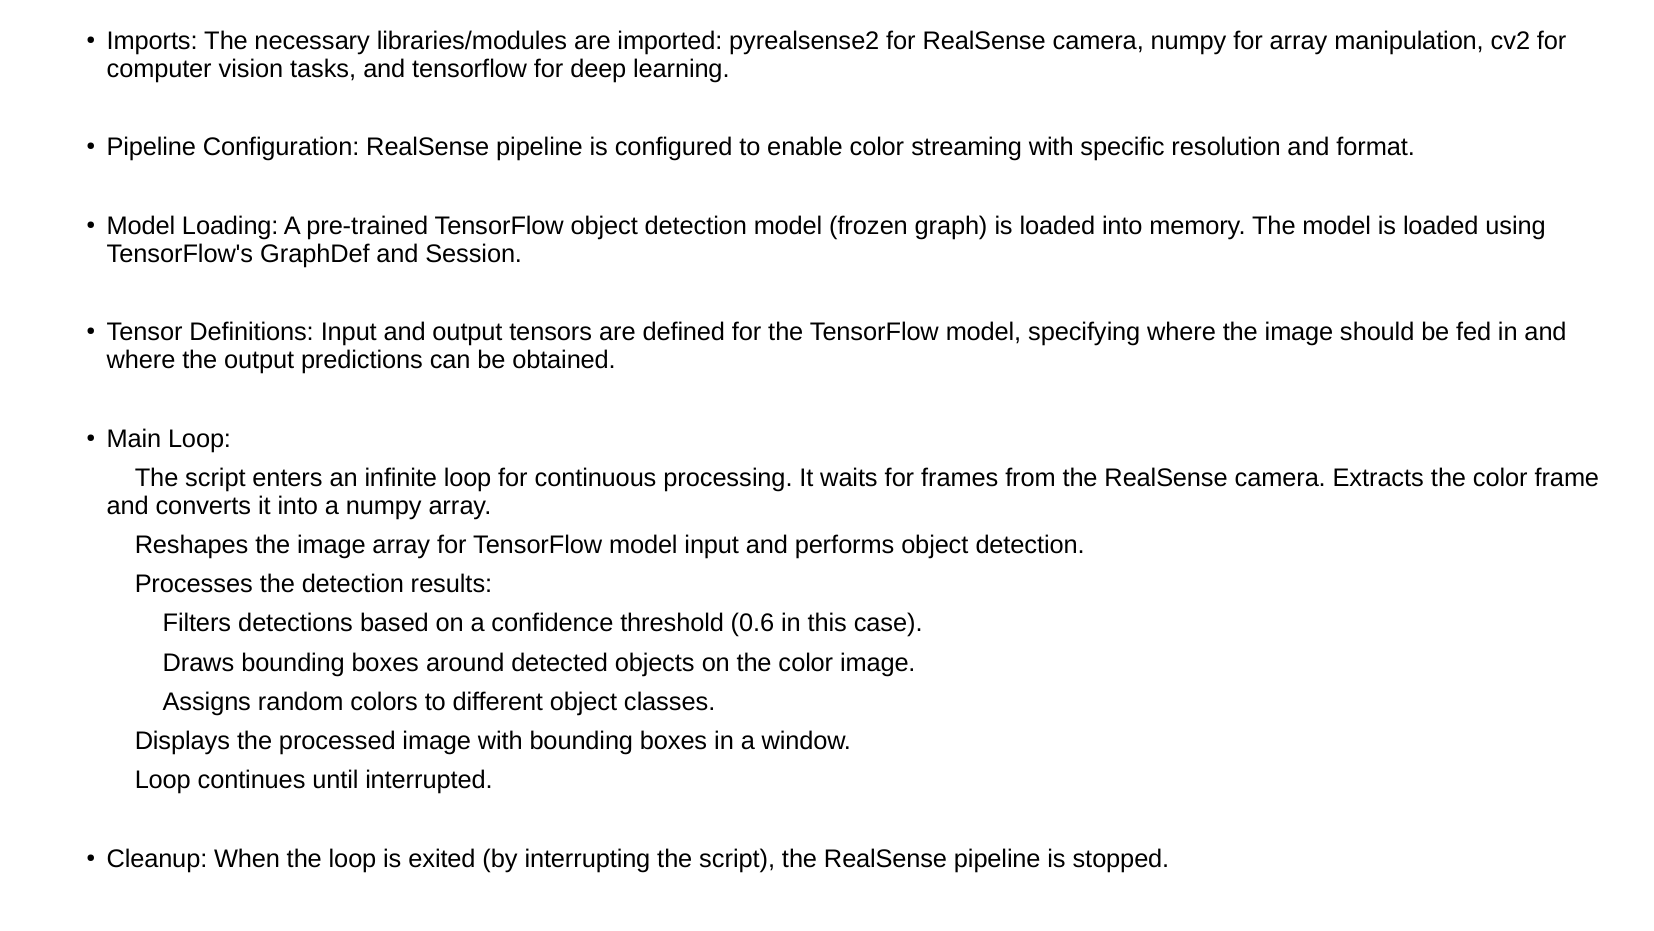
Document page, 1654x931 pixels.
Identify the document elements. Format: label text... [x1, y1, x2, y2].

list Imports: The necessary libraries/modules are imported: pyrealsense2 for RealSense camera, numpy for array manipulation, cv2 for computer vision tasks, and tensorflow for deep learning. Pipeline Configuration: RealSense pipeline is configured to enable color streaming with specific resolution and format. Model Loading: A pre-trained TensorFlow object detection model (frozen graph) is loaded into memory. The model is loaded using TensorFlow's GraphDef and Session. Tensor Definitions: Input and output tensors are defined for the TensorFlow model, specifying where the image should be fed in and where the output predictions can be obtained. Main Loop: The script enters an infinite loop for continuous processing. It waits for frames from the RealSense camera. Extracts the color frame and converts it into a numpy array. Reshapes the image array for TensorFlow model input and performs object detection. Processes the detection results: Filters detections based on a confidence threshold (0.6 in this case). Draws bounding boxes around detected objects on the color image. Assigns random colors to different object classes. Displays the processed image with bounding boxes in a window. Loop continues until interrupted. Cleanup: When the loop is exited (by interrupting the script), the RealSense pipeline is stopped. [79, 26, 1635, 899]
